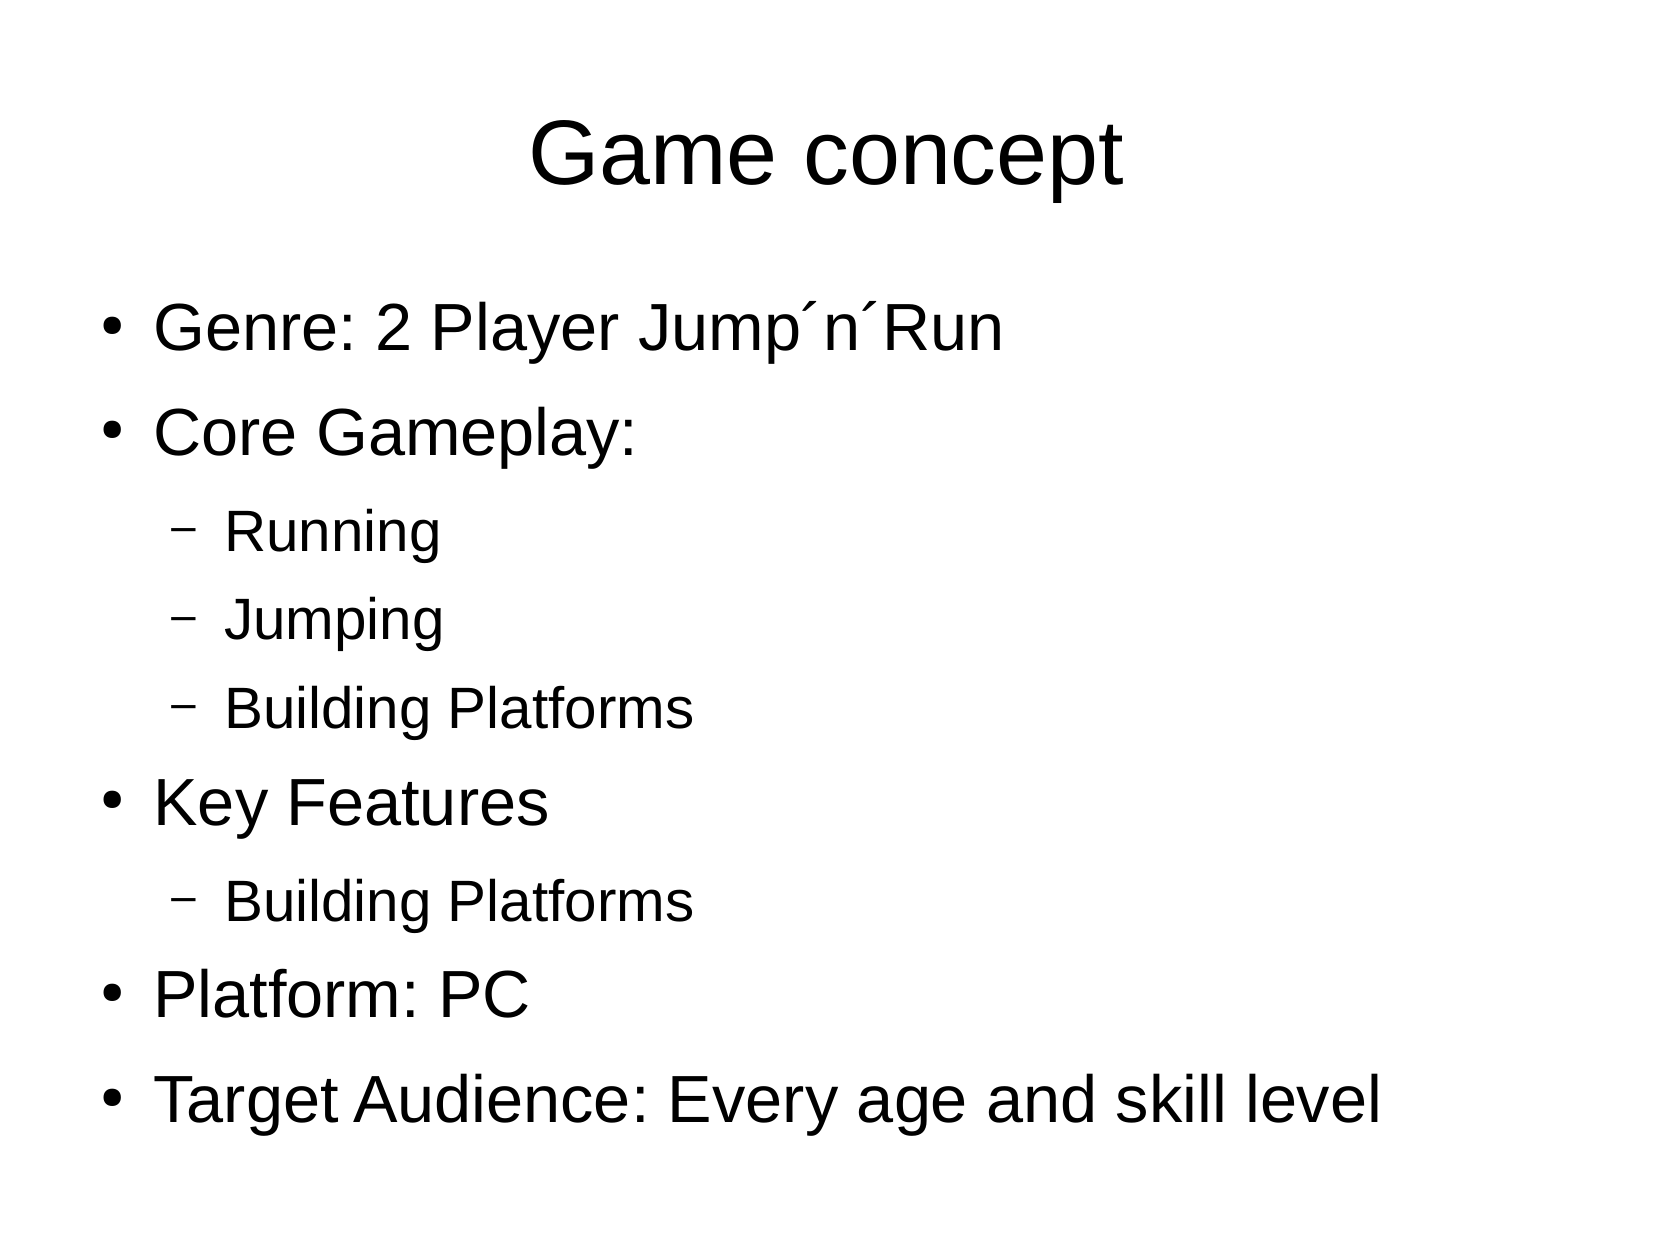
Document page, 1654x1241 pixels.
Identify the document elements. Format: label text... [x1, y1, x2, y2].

list Genre: 2 Player Jump´n´Run Core Gameplay: Running Jumping Building Platforms Key Features Building Platforms Platform: PC Target Audience: Every age and skill level [82, 290, 1571, 1136]
title Game concept [82, 49, 1571, 257]
